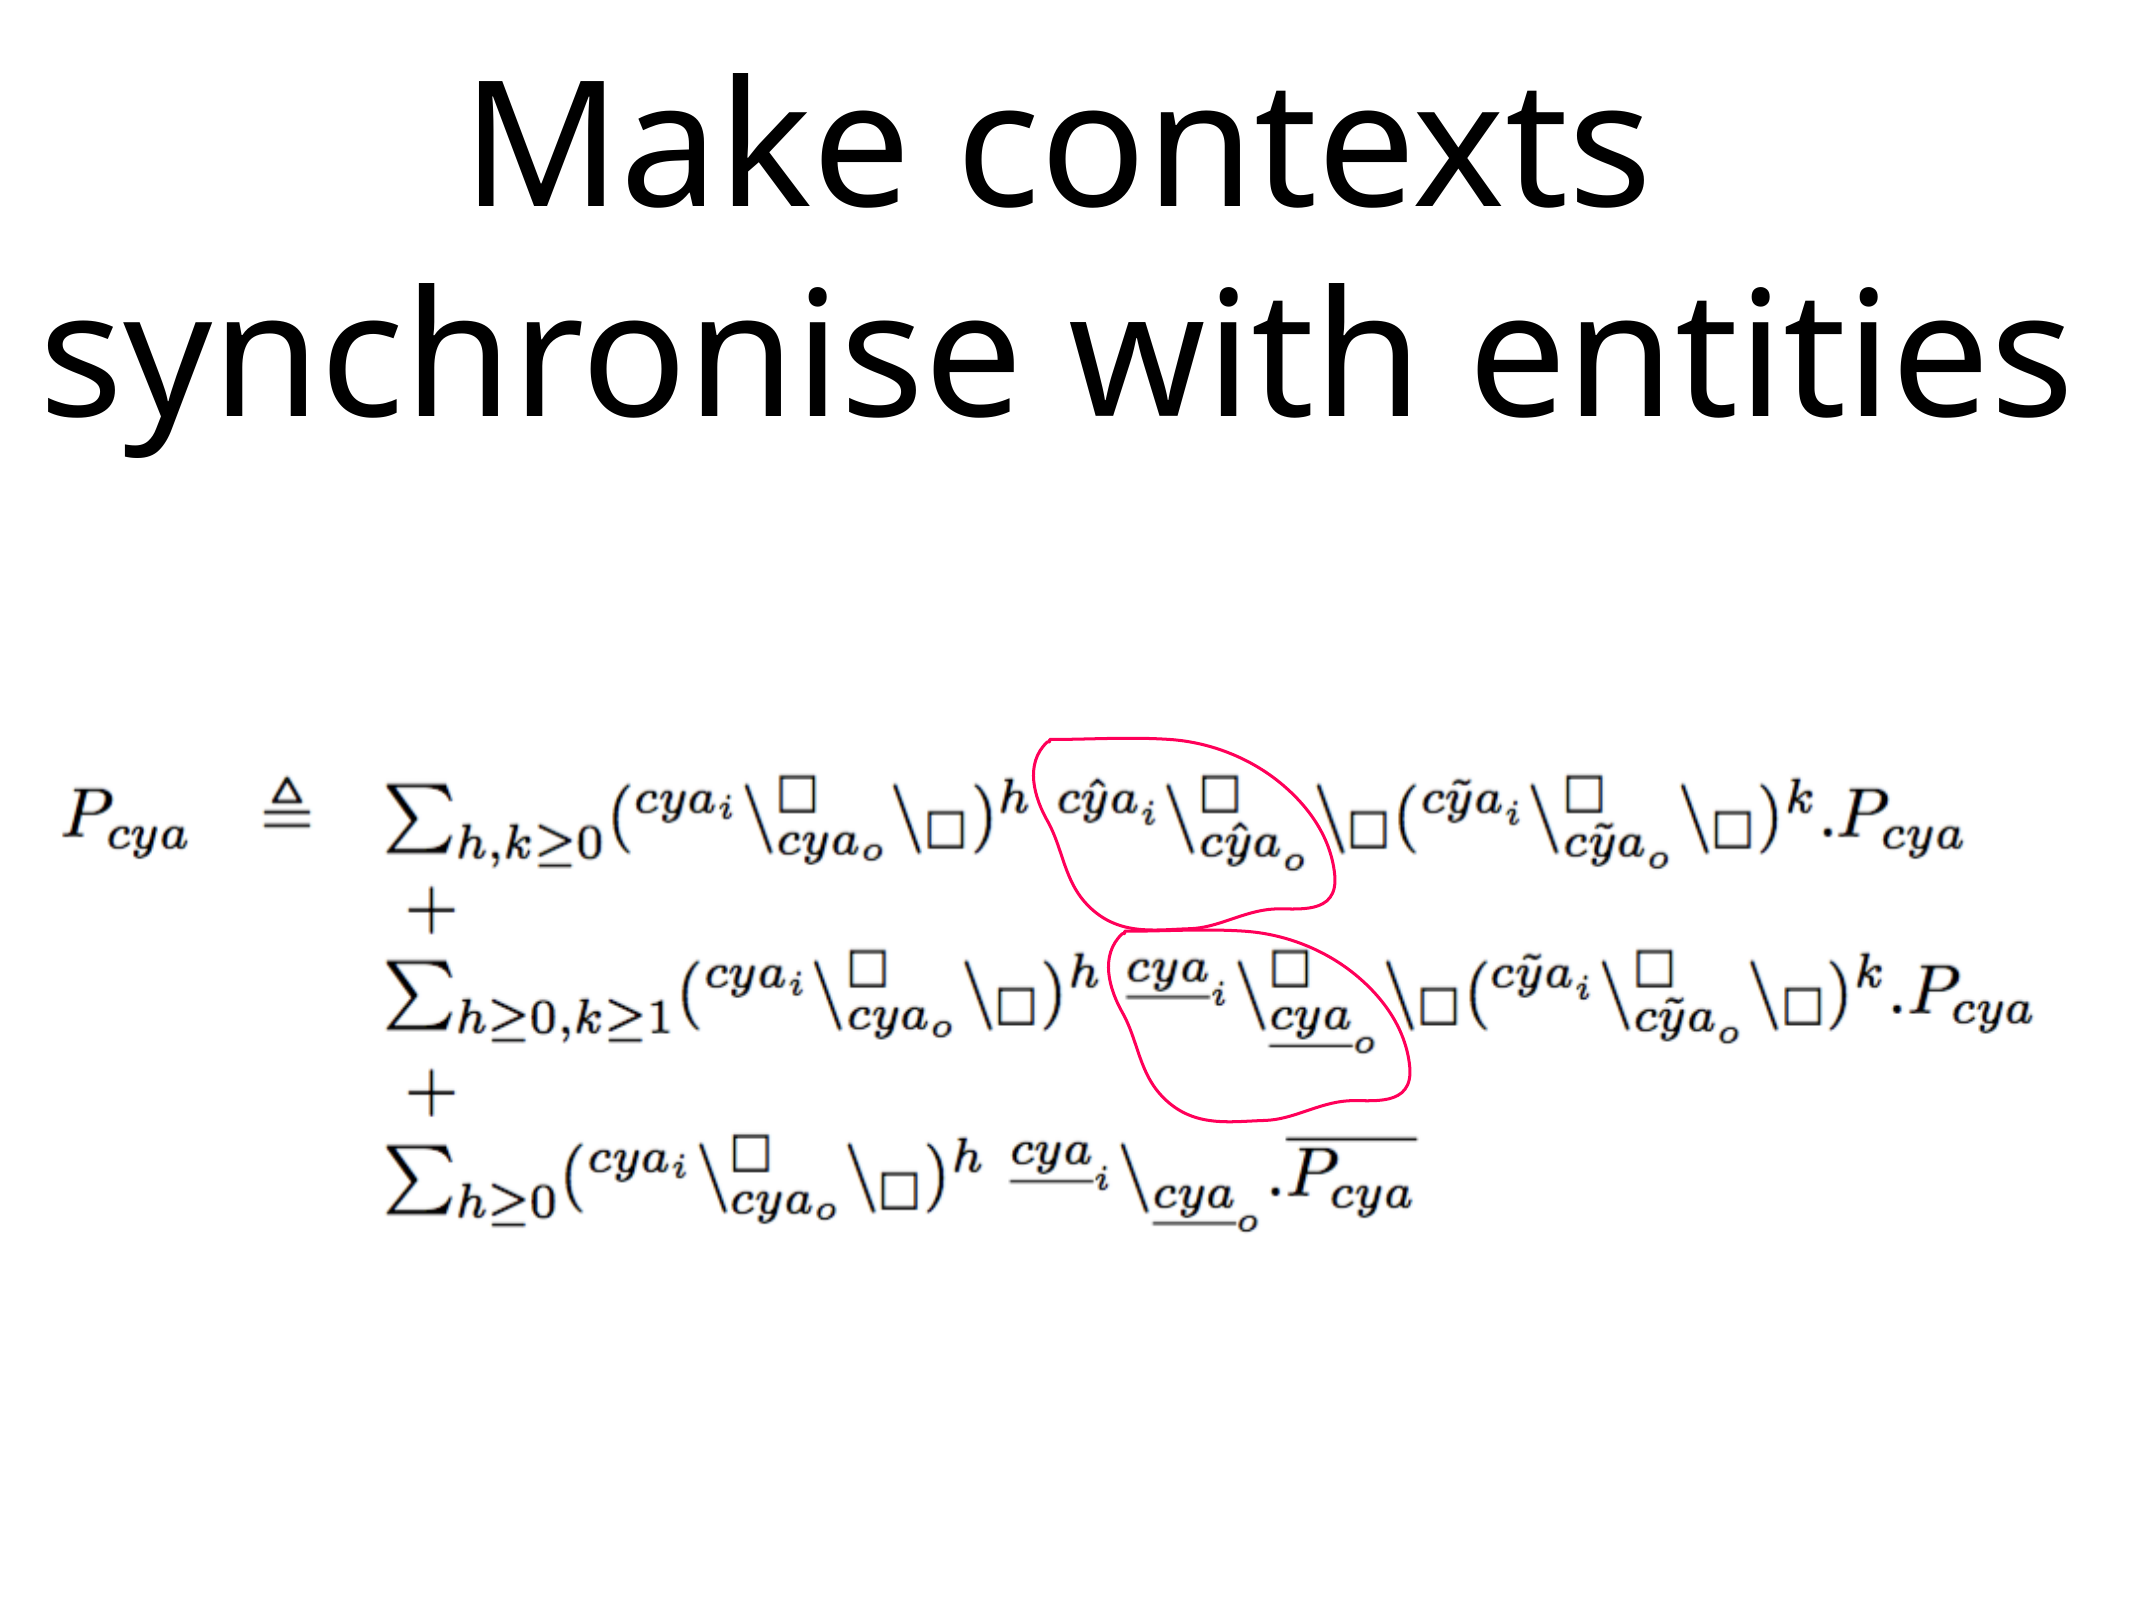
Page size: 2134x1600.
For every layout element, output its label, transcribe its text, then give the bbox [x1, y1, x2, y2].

picture [1111, 932, 1408, 1120]
picture [53, 756, 2076, 1250]
picture [1036, 756, 1333, 928]
title Make contexts synchronise with entities [30, 23, 2086, 424]
